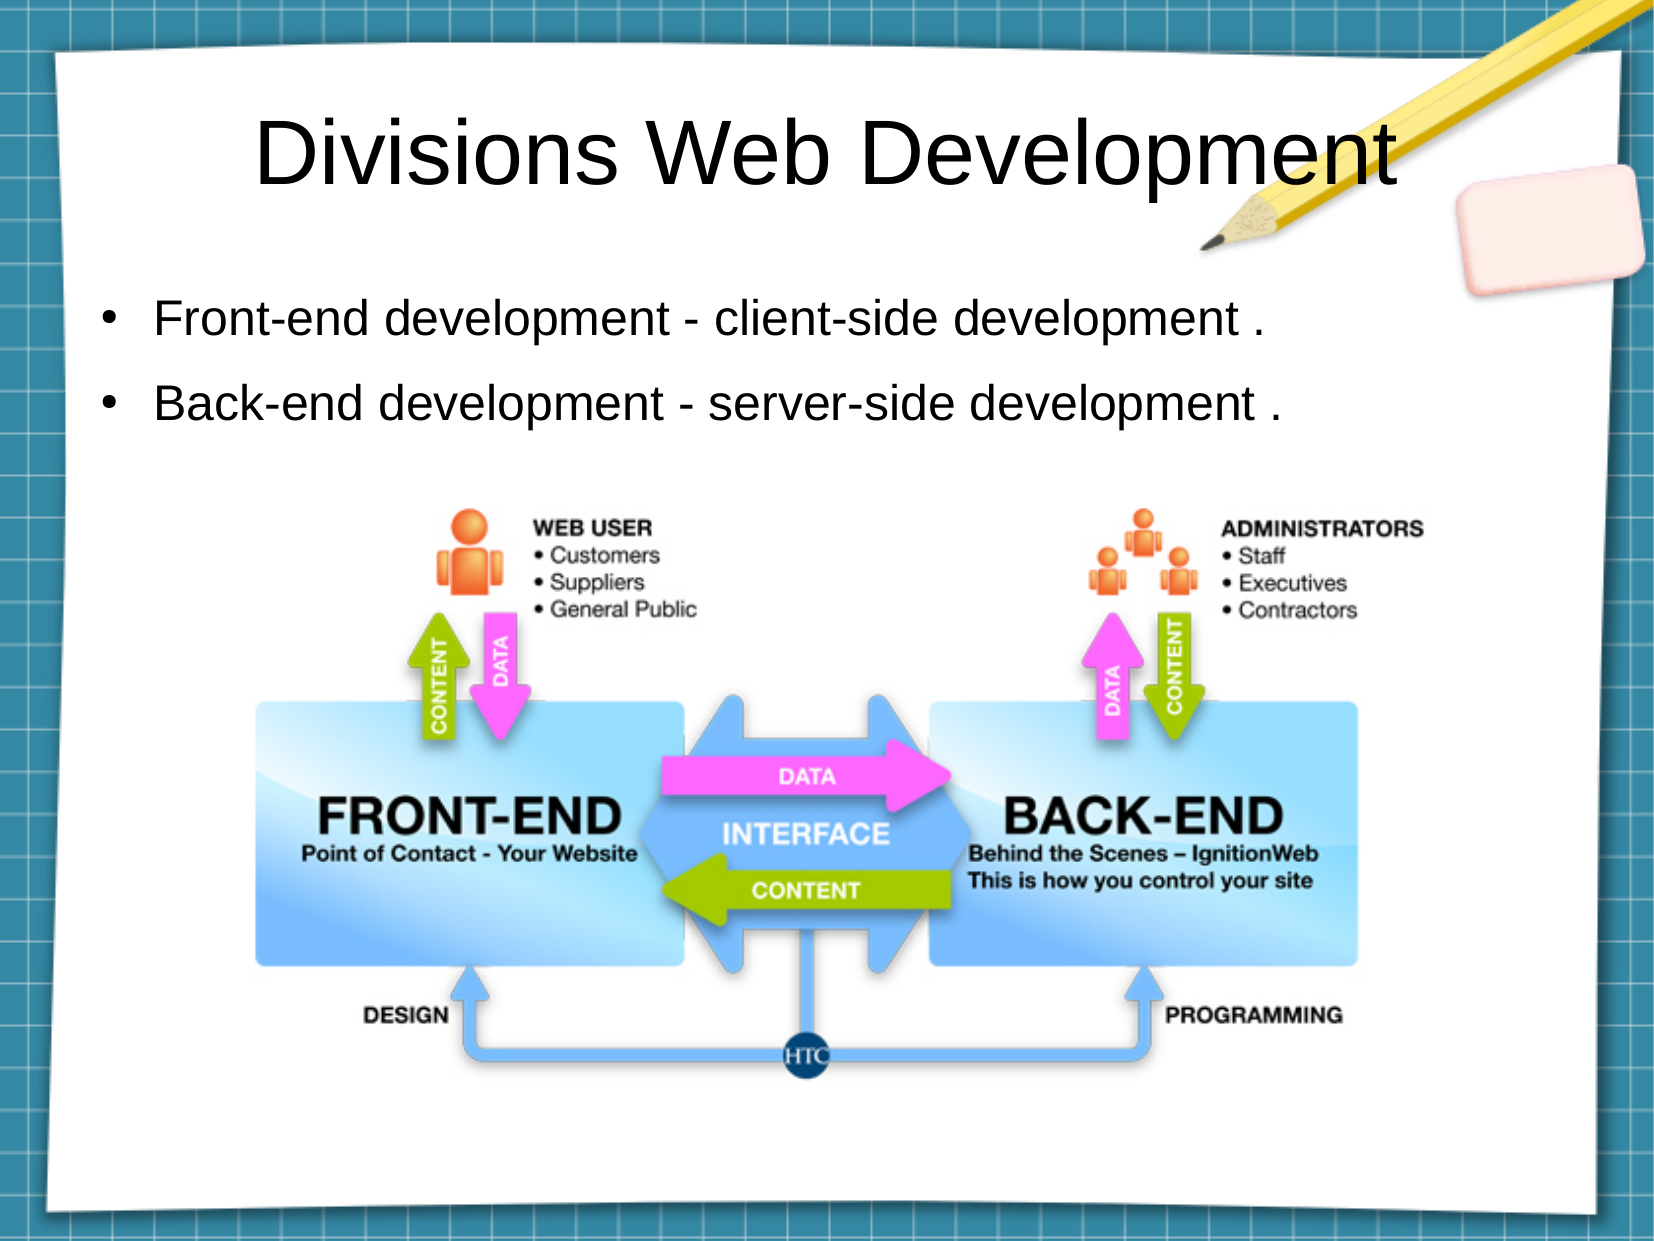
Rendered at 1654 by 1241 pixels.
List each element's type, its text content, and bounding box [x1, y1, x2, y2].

list Front-end development - client-side development . Back-end development - server-side development . [82, 290, 1571, 1010]
title Divisions Web Development [82, 49, 1571, 257]
picture [0, 0, 1654, 1241]
